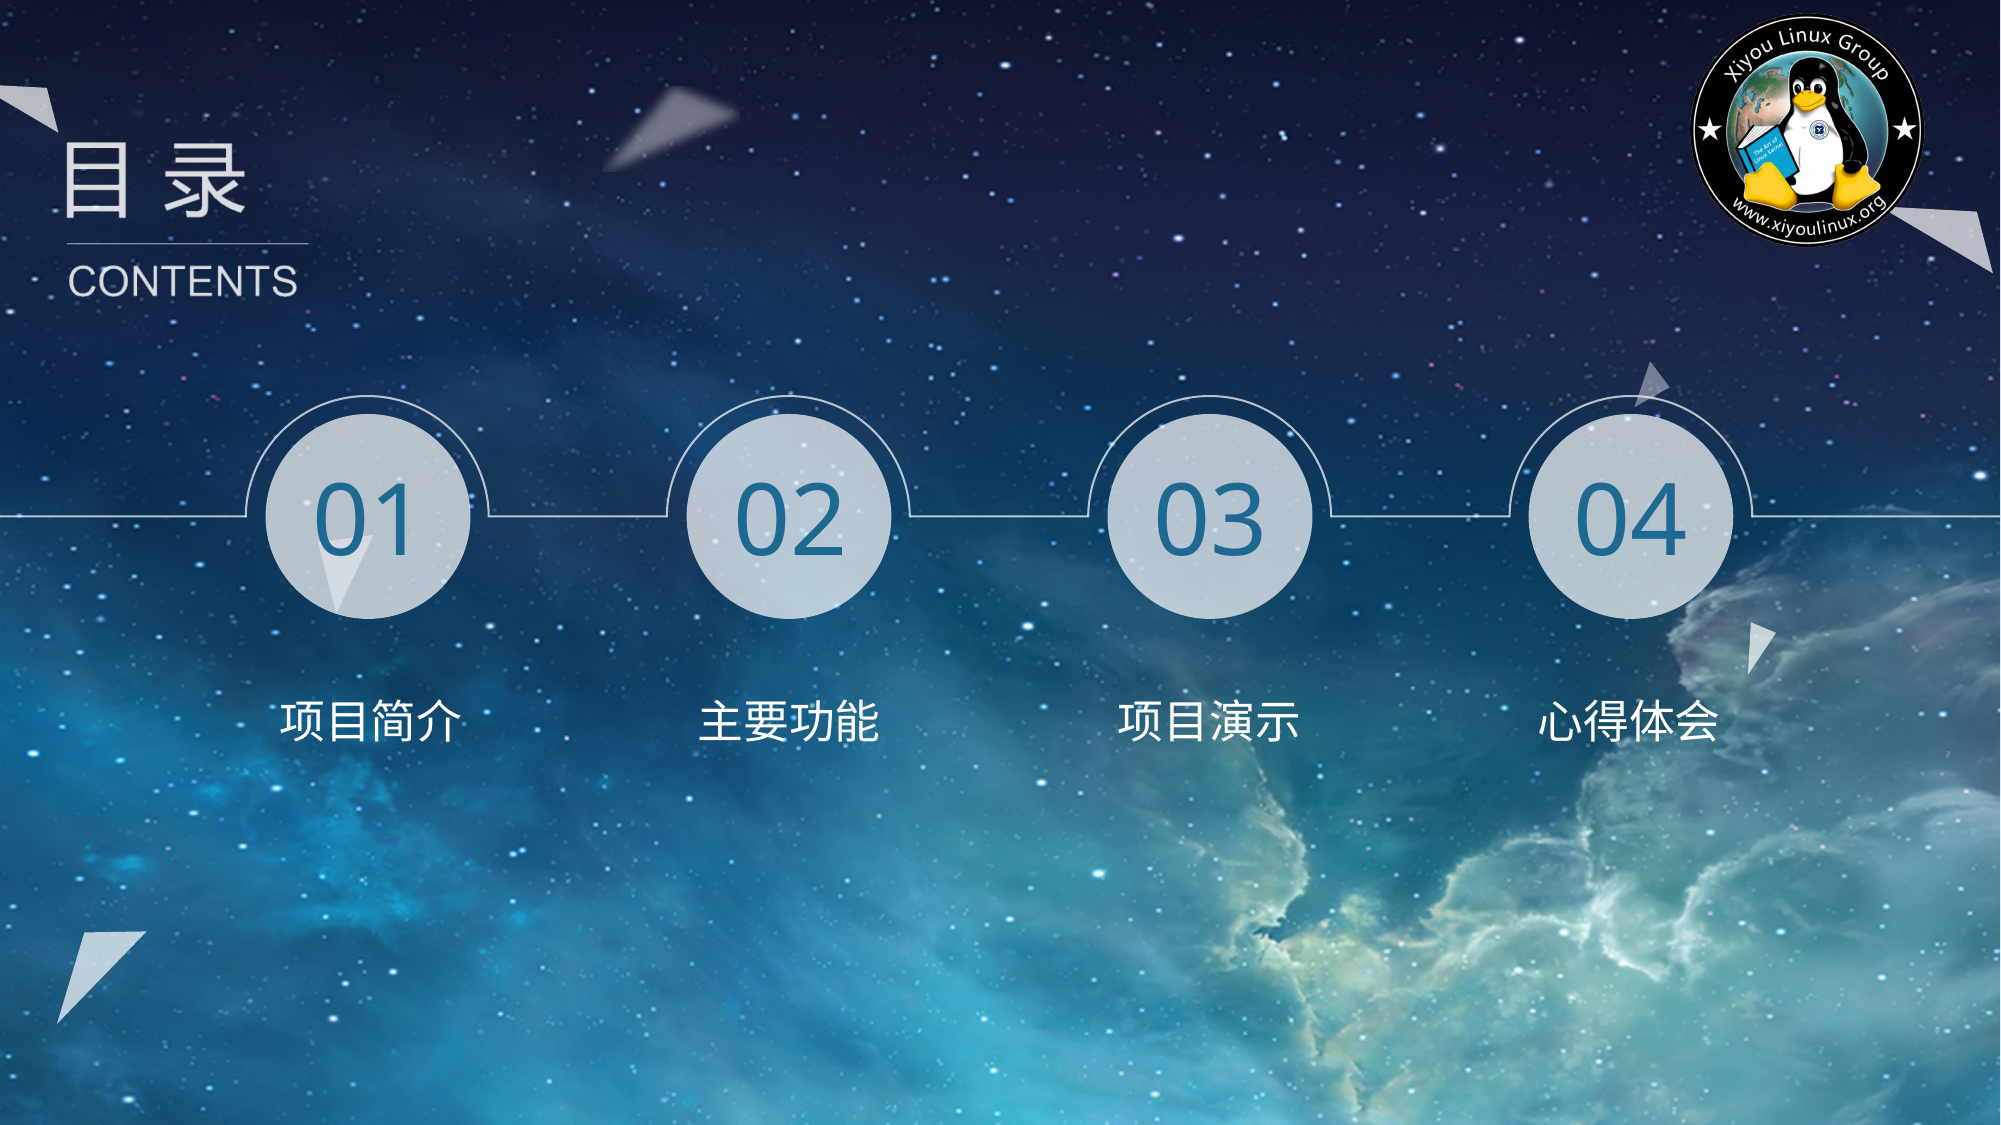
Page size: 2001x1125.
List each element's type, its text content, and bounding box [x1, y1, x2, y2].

text_box [1634, 398, 1649, 408]
text_box [1747, 622, 1777, 675]
text_box 心得体会 [1445, 685, 1814, 756]
text_box 02 [714, 448, 867, 583]
text_box [1638, 361, 1670, 397]
text_box [1926, 208, 1993, 274]
text_box [0, 85, 51, 102]
text_box 04 [1555, 448, 1707, 583]
text_box 项目简介 [186, 685, 555, 756]
text_box [686, 413, 892, 619]
text_box [1107, 413, 1313, 619]
text_box 主要功能 [605, 685, 974, 756]
picture [0, 0, 2001, 1125]
text_box 项目演示 [1025, 685, 1394, 756]
text_box 01 [294, 448, 446, 583]
text_box 03 [1134, 448, 1287, 583]
text_box [265, 413, 471, 619]
text_box [56, 931, 147, 1024]
text_box [1528, 413, 1734, 619]
